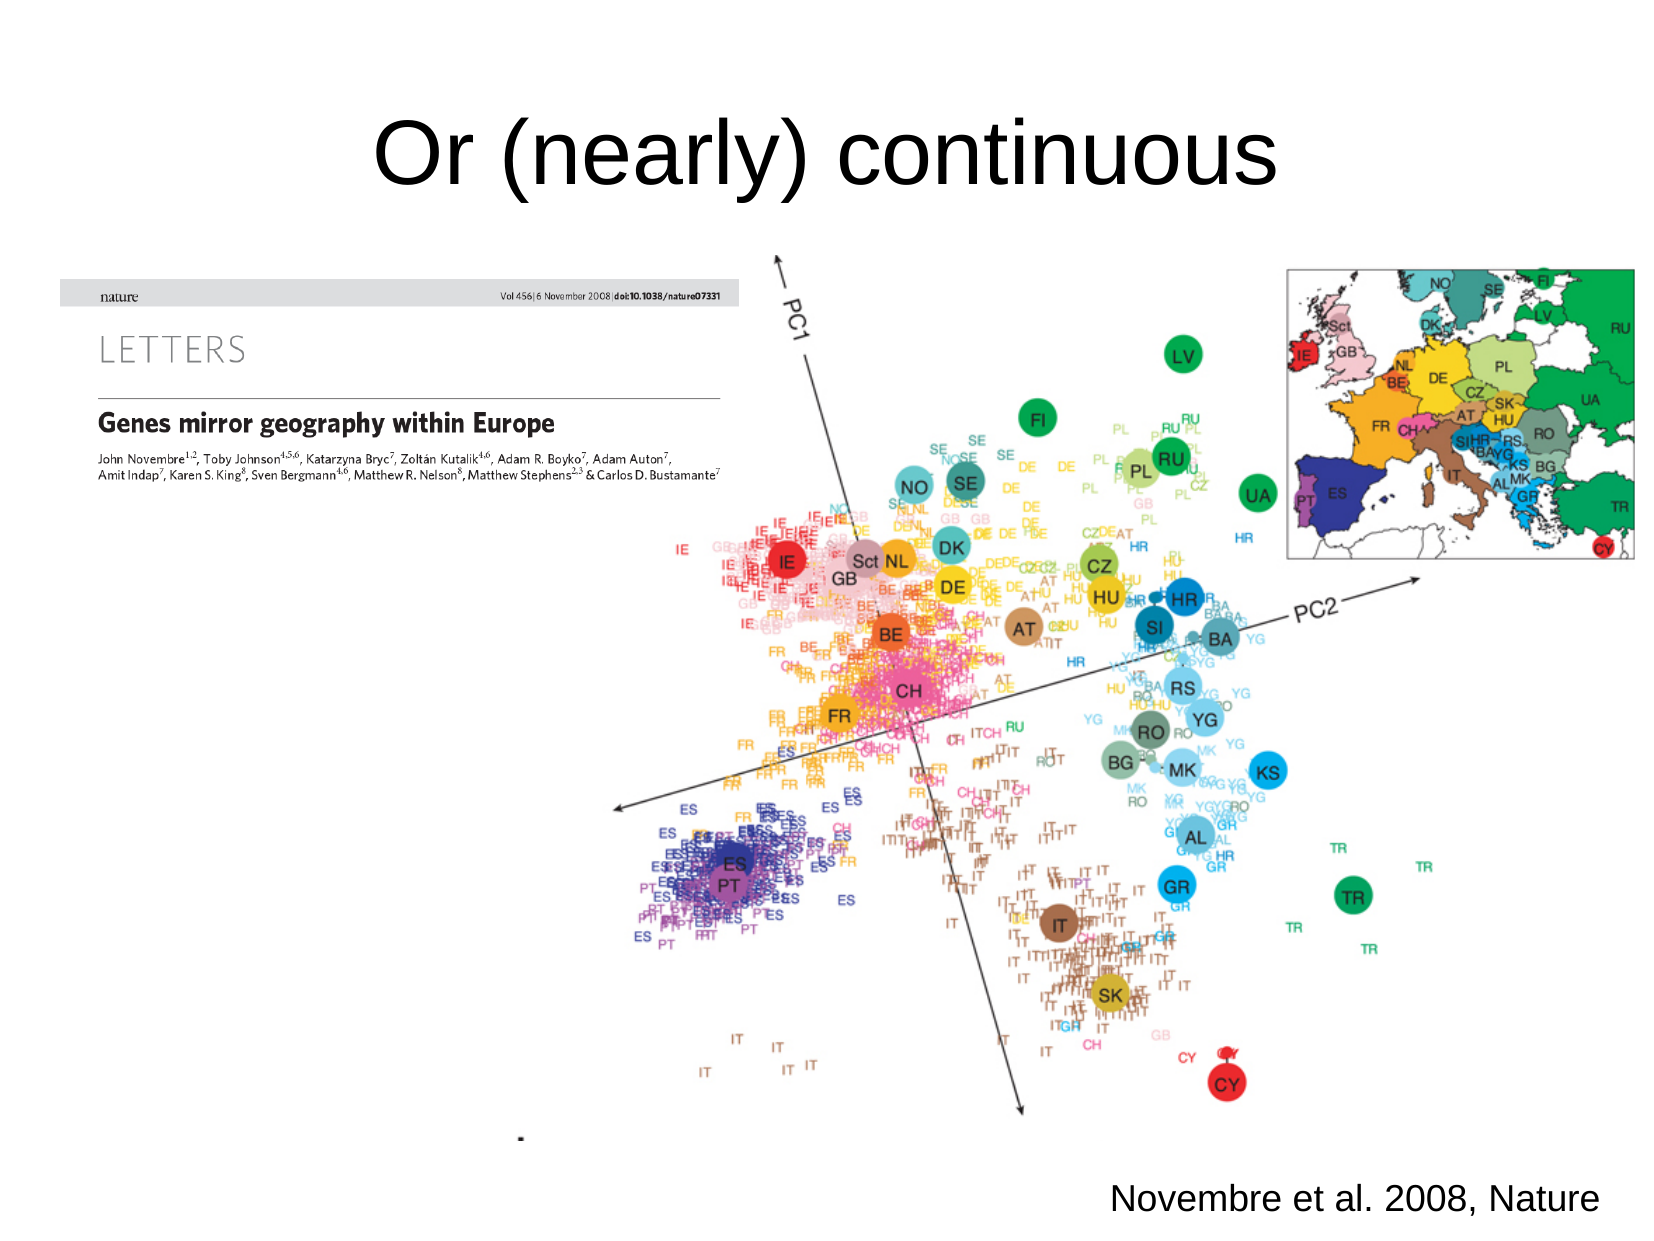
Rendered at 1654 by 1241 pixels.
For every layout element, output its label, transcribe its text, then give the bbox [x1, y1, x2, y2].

text_box Novembre et al. 2008, Nature [1095, 1170, 1644, 1241]
picture [60, 255, 1636, 1141]
title Or (nearly) continuous [82, 49, 1571, 257]
